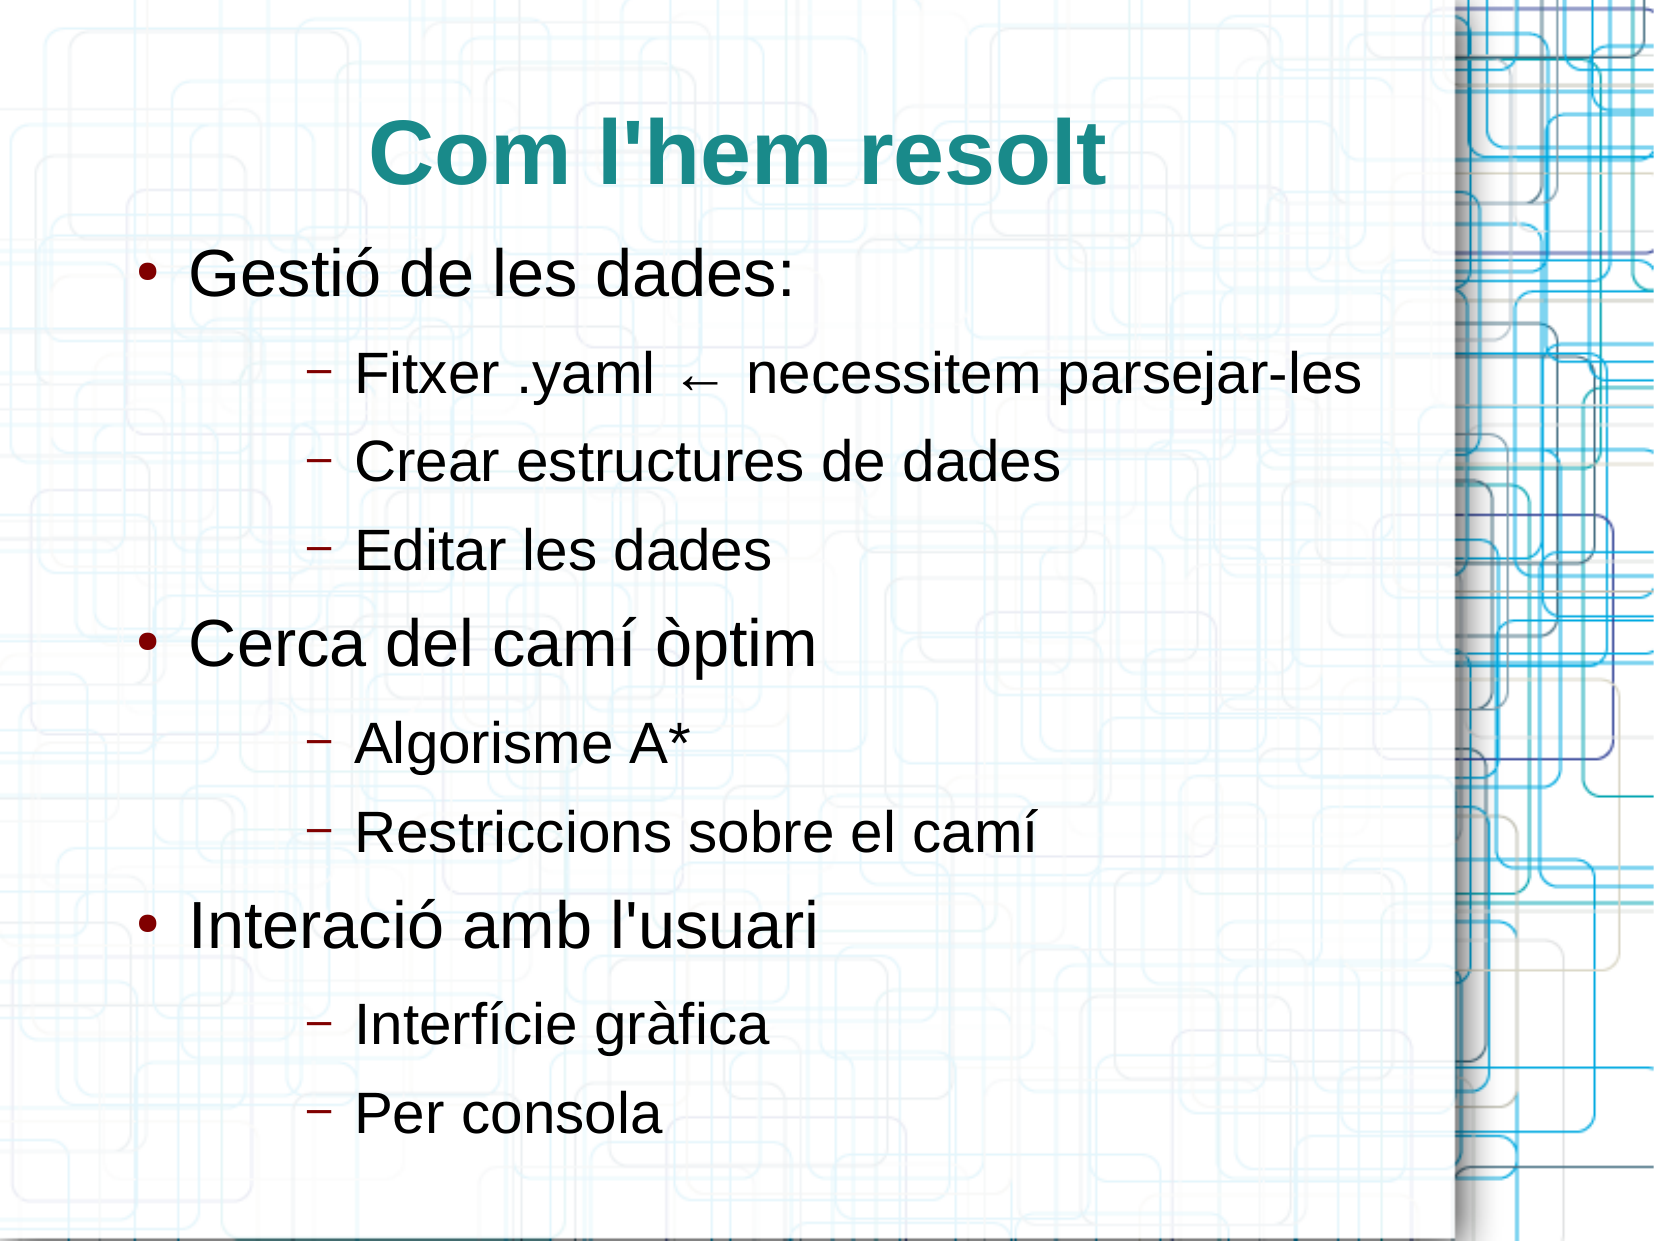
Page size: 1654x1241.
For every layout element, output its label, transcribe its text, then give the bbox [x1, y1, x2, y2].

title Com l'hem resolt [59, 49, 1418, 257]
picture [0, 0, 1654, 1241]
list Gestió de les dades: Fitxer .yaml ← necessitem parsejar-les Crear estructures de dades Editar les dades Cerca del camí òptim Algorisme A* Restriccions sobre el camí Interació amb l'usuari Interfície gràfica Per consola [118, 236, 1430, 1235]
